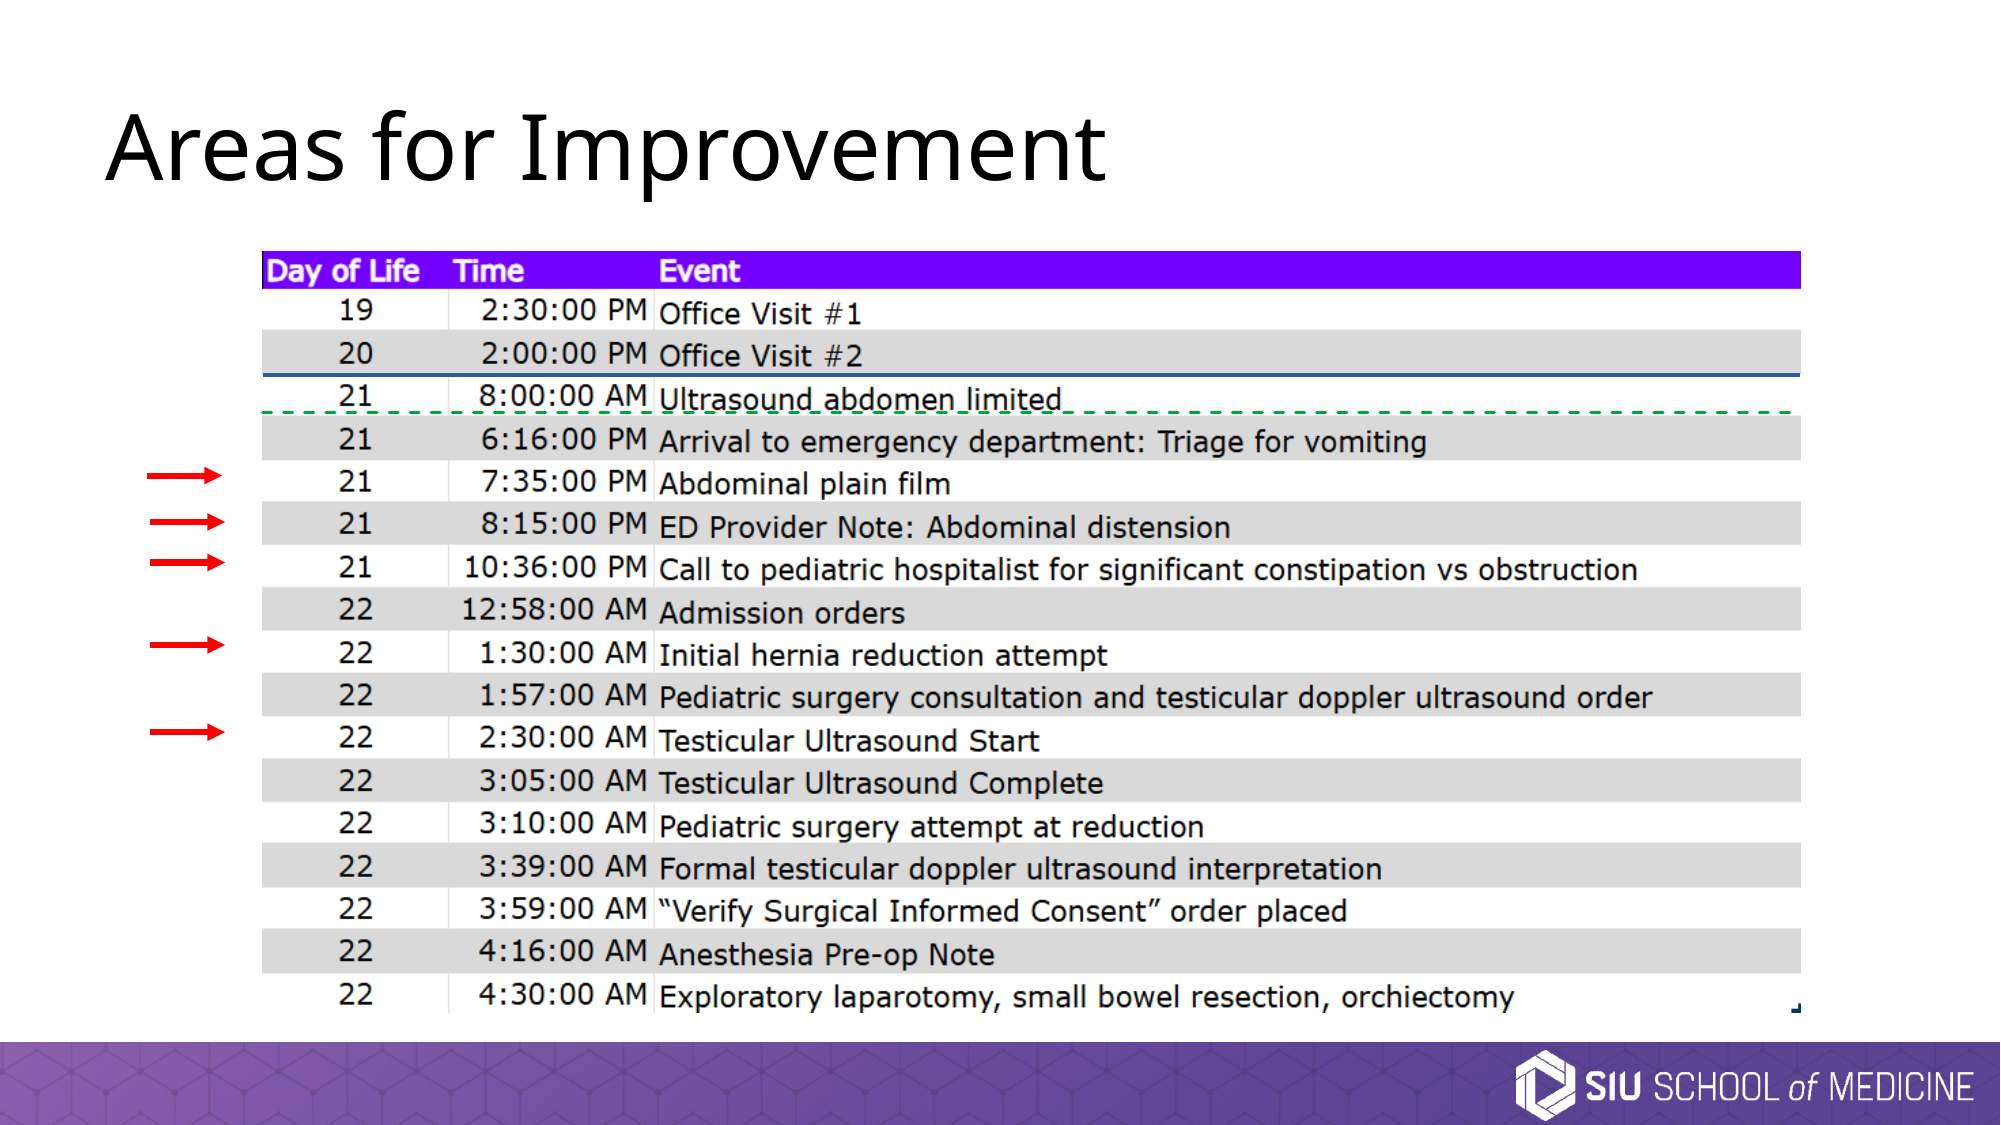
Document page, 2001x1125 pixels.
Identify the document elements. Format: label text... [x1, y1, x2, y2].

picture [0, 1042, 2000, 1125]
text_box Areas for Improvement [91, 75, 1688, 203]
picture [262, 251, 1801, 1013]
